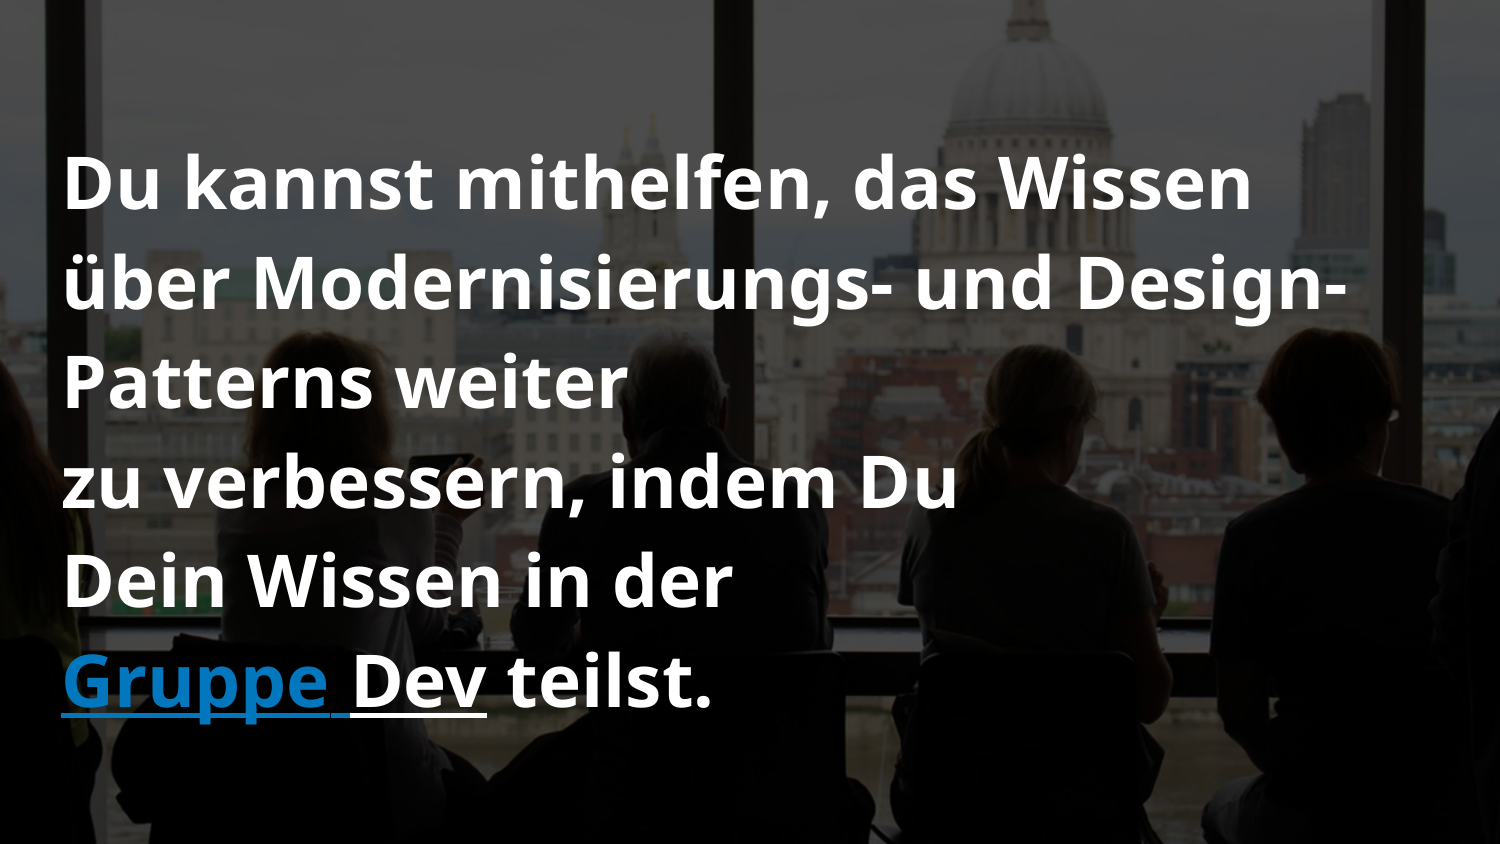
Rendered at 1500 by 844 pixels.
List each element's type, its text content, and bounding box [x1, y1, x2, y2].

title Du kannst mithelfen, das Wissen über Modernisierungs- und Design-Patterns weiter zu verbessern, indem Du Dein Wissen in der Gruppe Dev teilst. [46, 116, 1500, 746]
picture [0, 0, 1500, 844]
